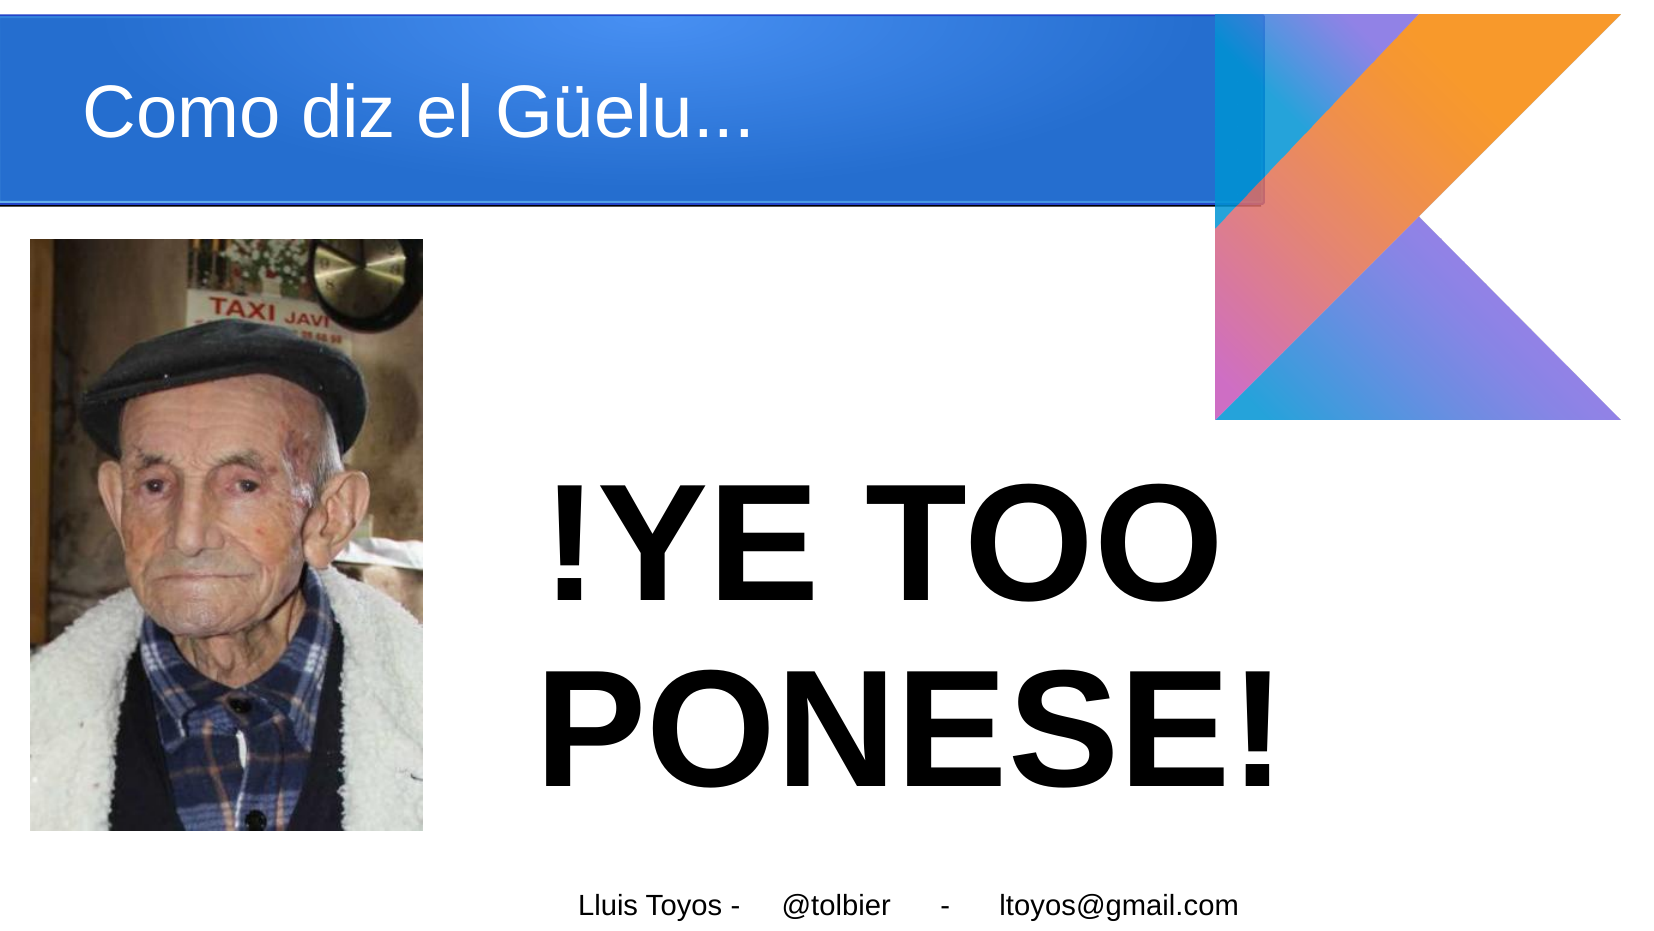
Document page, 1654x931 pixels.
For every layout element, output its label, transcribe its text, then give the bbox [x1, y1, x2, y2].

picture [30, 239, 423, 831]
title Como diz el Güelu... [82, 35, 1215, 189]
picture [1215, 14, 1621, 421]
list !YE TOO PONESE! [465, 449, 1343, 841]
